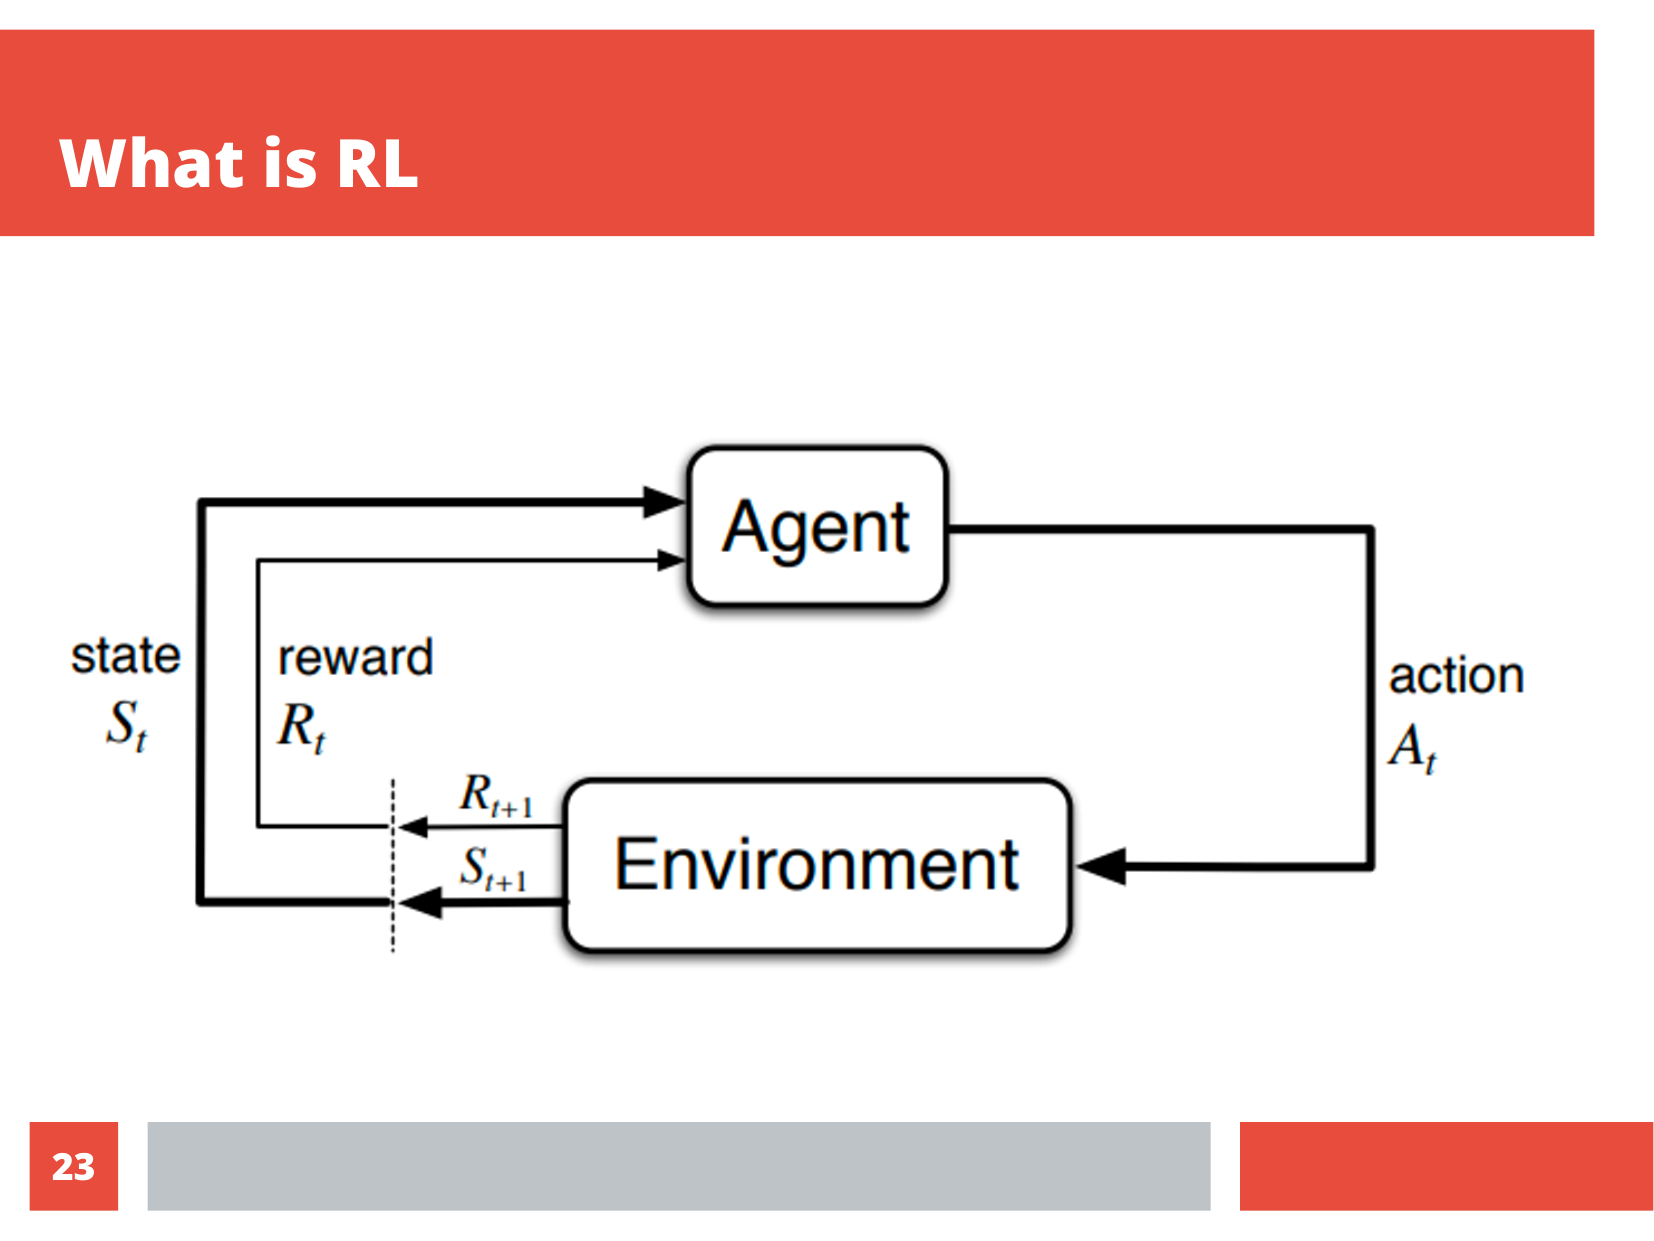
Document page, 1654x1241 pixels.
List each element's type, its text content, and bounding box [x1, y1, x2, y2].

picture [59, 430, 1565, 987]
title What is RL [59, 59, 1595, 207]
